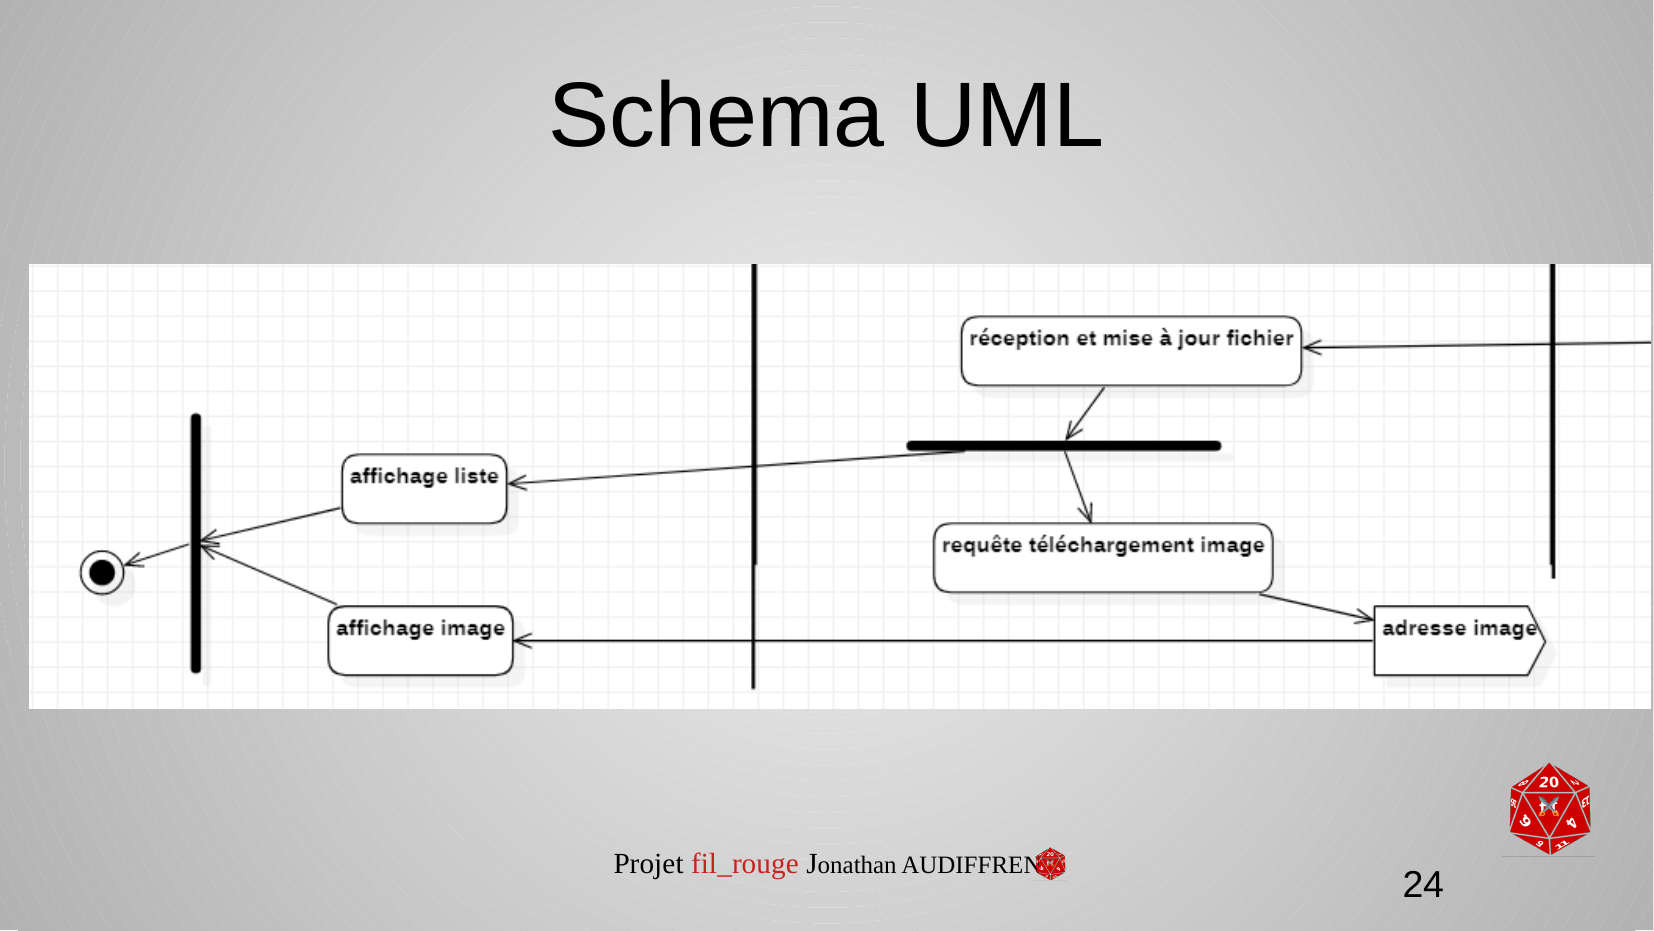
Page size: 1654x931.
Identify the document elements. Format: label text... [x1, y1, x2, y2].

picture [29, 264, 1651, 709]
title Schema UML [82, 37, 1571, 193]
picture [1033, 847, 1067, 881]
picture [1502, 762, 1595, 857]
